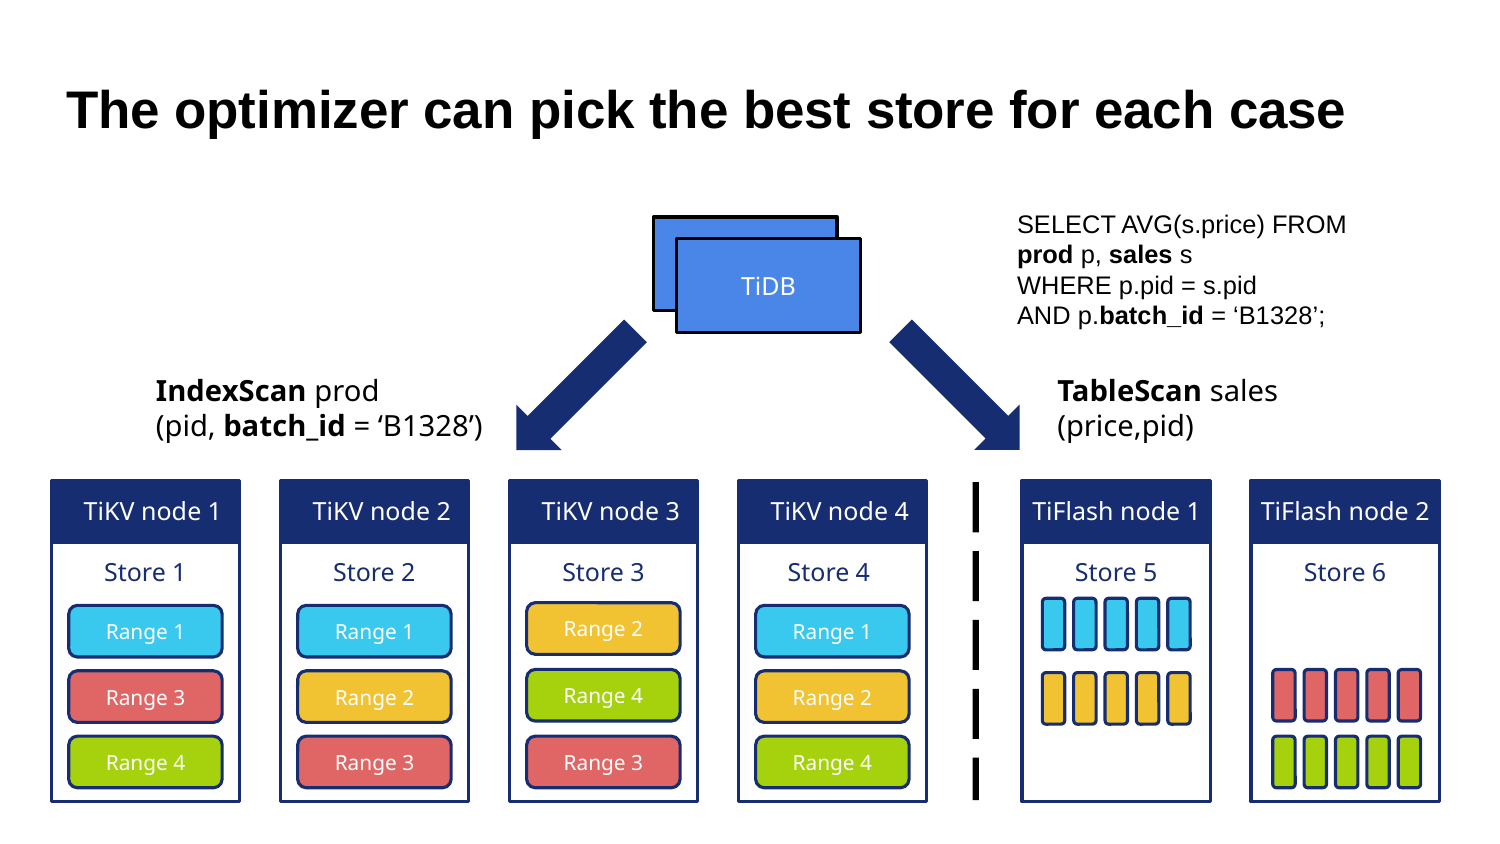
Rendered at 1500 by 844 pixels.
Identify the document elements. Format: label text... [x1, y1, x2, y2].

text_box TiFlash node 2 [1241, 480, 1449, 516]
text_box Range 2 [526, 602, 681, 655]
text_box [1398, 669, 1421, 722]
text_box Range 1 [755, 605, 910, 657]
text_box Range 2 [755, 670, 910, 723]
text_box TiKV node 3 [526, 480, 698, 516]
text_box Range 3 [297, 736, 452, 788]
text_box Range 4 [526, 669, 681, 722]
text_box TiFlash node 1 [1013, 480, 1221, 516]
text_box Range 3 [526, 736, 681, 788]
text_box Range 2 [297, 670, 452, 723]
text_box TableScan sales (price,pid) [1042, 367, 1298, 448]
text_box [1167, 672, 1191, 725]
text_box TiKV node 1 [68, 480, 240, 516]
text_box [1272, 736, 1296, 788]
text_box [1073, 672, 1097, 725]
text_box TiKV node 4 [755, 480, 927, 516]
text_box Store 4 [738, 541, 920, 590]
text_box [1250, 516, 1440, 541]
text_box Store 1 [51, 541, 240, 590]
text_box [1136, 598, 1159, 650]
text_box Range 4 [68, 736, 223, 788]
text_box [1366, 669, 1390, 722]
text_box Range 3 [68, 670, 223, 723]
text_box [1105, 598, 1128, 650]
text_box [1272, 669, 1296, 722]
text_box [1366, 736, 1390, 788]
text_box TiKV node 2 [297, 480, 469, 516]
text_box Range 1 [297, 605, 452, 657]
text_box [1024, 516, 1209, 541]
text_box [889, 319, 1020, 450]
text_box Range 4 [755, 736, 910, 788]
text_box [1105, 672, 1128, 725]
text_box Store 6 [1250, 541, 1440, 590]
text_box Store 3 [509, 541, 698, 590]
text_box [511, 482, 696, 541]
text_box IndexScan prod (pid, batch_id = ‘B1328’) [140, 367, 509, 448]
title The optimizer can pick the best store for each case [51, 60, 1449, 155]
text_box TiDB [676, 238, 861, 333]
text_box [1304, 669, 1327, 722]
list SELECT AVG(s.price) FROM prod p, sales s WHERE p.pid = s.pid AND p.batch_id = ‘B1328’; [1002, 192, 1500, 346]
text_box [1398, 736, 1421, 788]
text_box Store 2 [280, 541, 469, 590]
text_box Range 1 [68, 605, 223, 657]
text_box [1335, 736, 1358, 788]
text_box [1073, 598, 1097, 650]
text_box [1167, 598, 1191, 650]
text_box [282, 482, 467, 541]
text_box [738, 480, 927, 544]
text_box [1304, 736, 1327, 788]
text_box [1335, 669, 1358, 722]
text_box [516, 319, 647, 451]
text_box [53, 482, 238, 541]
text_box [653, 216, 838, 311]
text_box [1042, 598, 1065, 650]
text_box [1136, 672, 1159, 725]
text_box Store 5 [1021, 541, 1211, 590]
text_box [1042, 672, 1065, 725]
